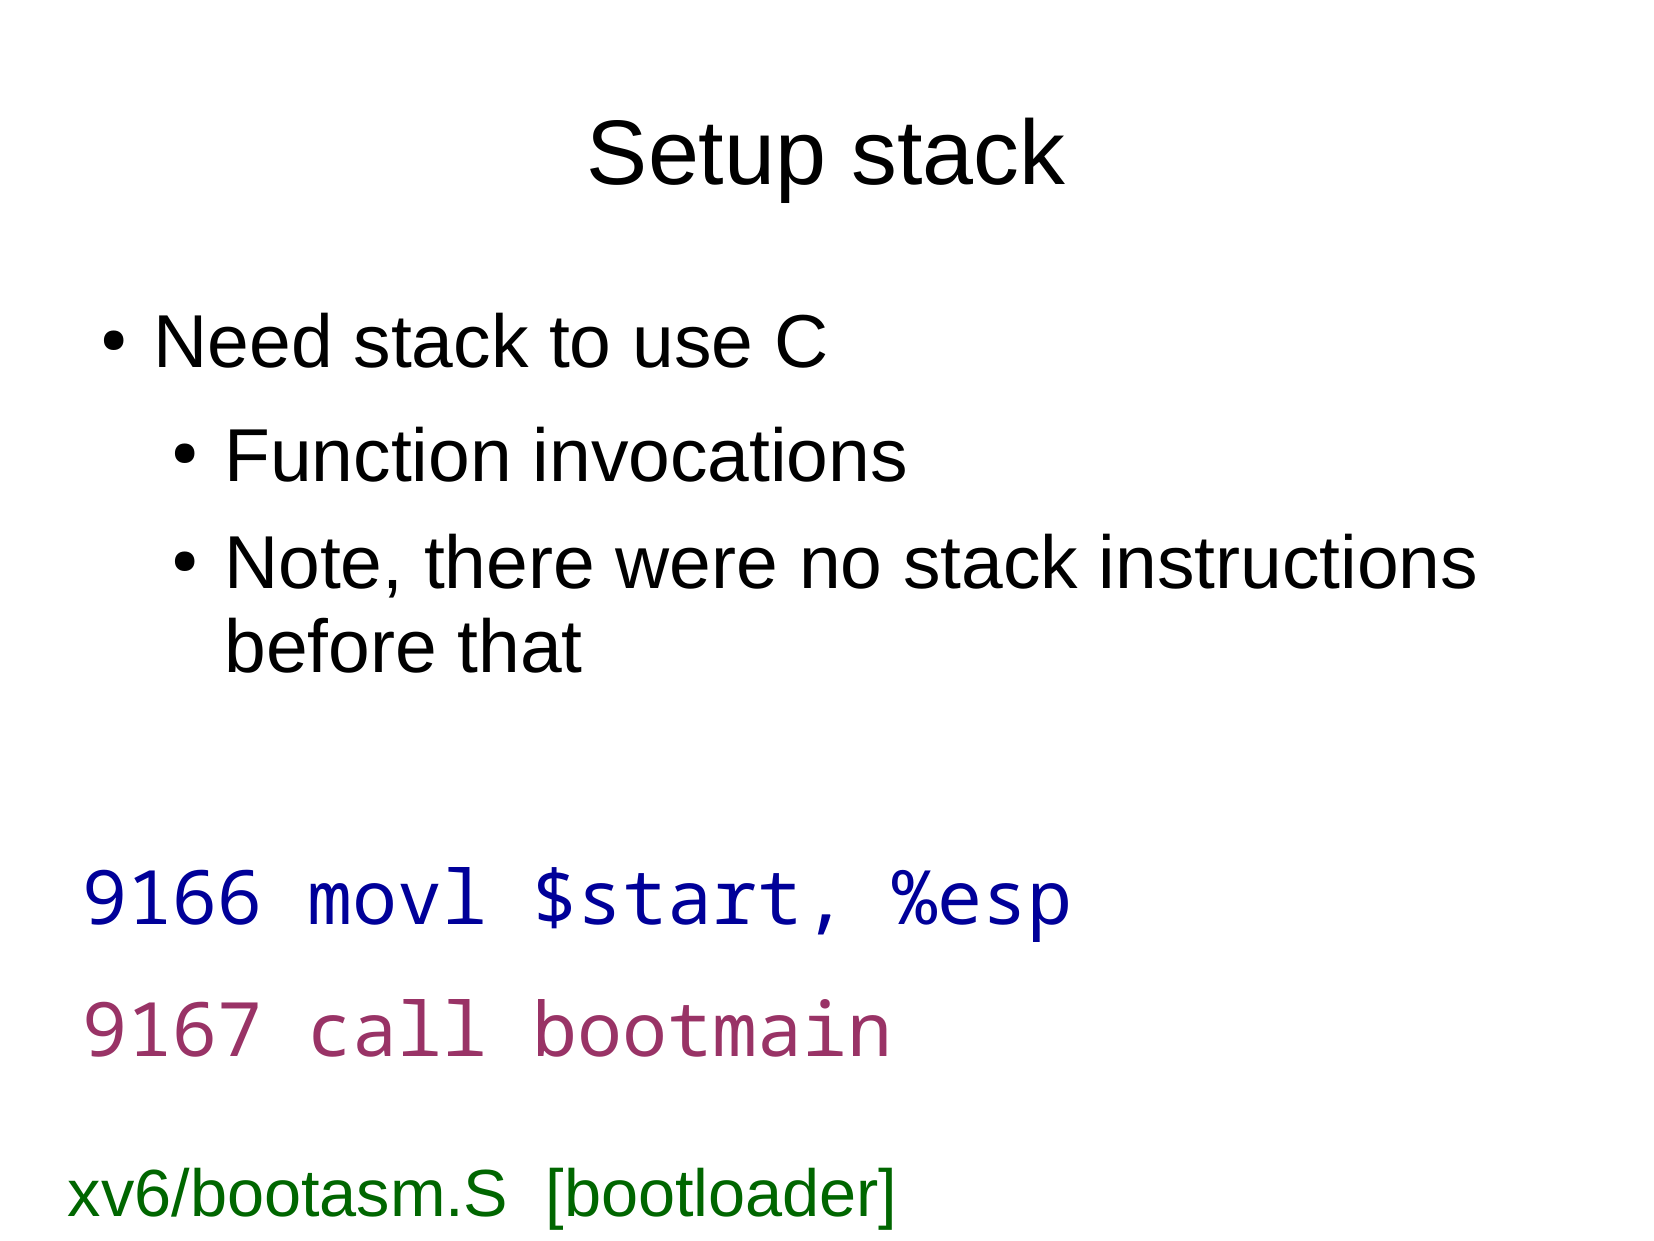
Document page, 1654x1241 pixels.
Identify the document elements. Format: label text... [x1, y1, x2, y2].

list Need stack to use C Function invocations Note, there were no stack instructions before that 9166 movl $start, %esp 9167 call bootmain [82, 300, 1571, 1163]
title Setup stack [82, 49, 1571, 257]
text_box xv6/bootasm.S [bootloader] [53, 1148, 938, 1238]
